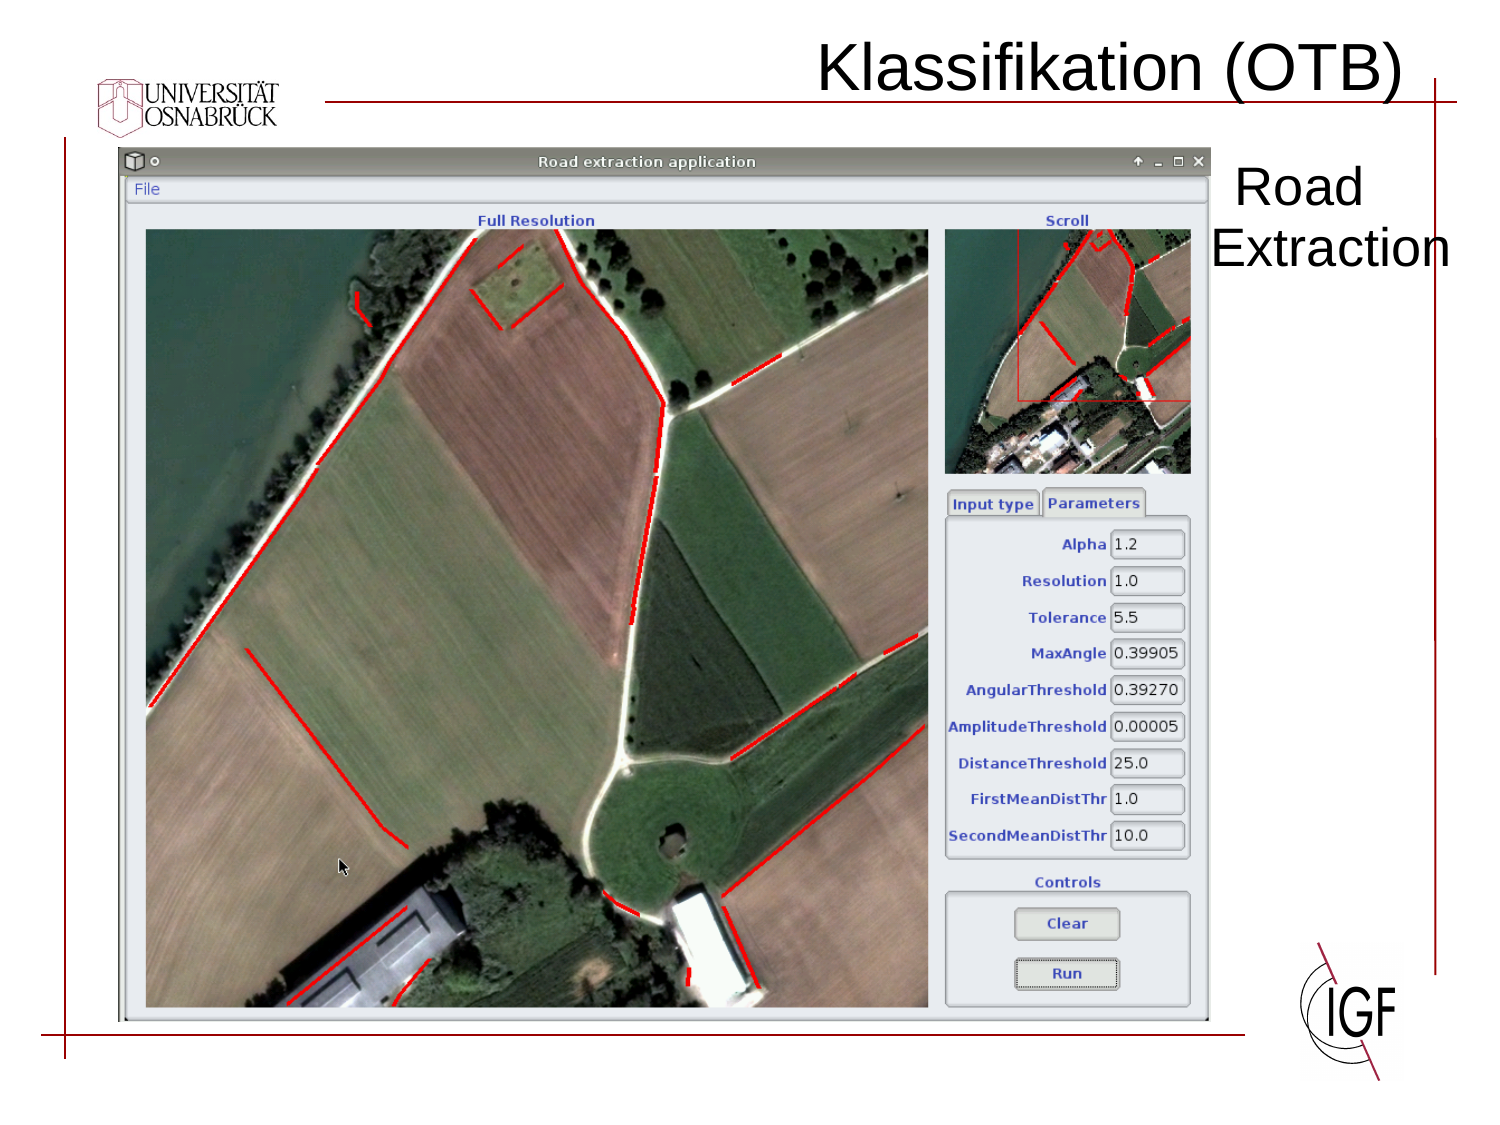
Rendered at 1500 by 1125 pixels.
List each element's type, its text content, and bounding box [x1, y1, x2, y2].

title Klassifikation (OTB) [520, 4, 1421, 130]
picture [97, 79, 279, 138]
text_box Road Extraction [1210, 156, 1500, 325]
picture [1300, 942, 1404, 1081]
picture [118, 147, 1211, 1022]
